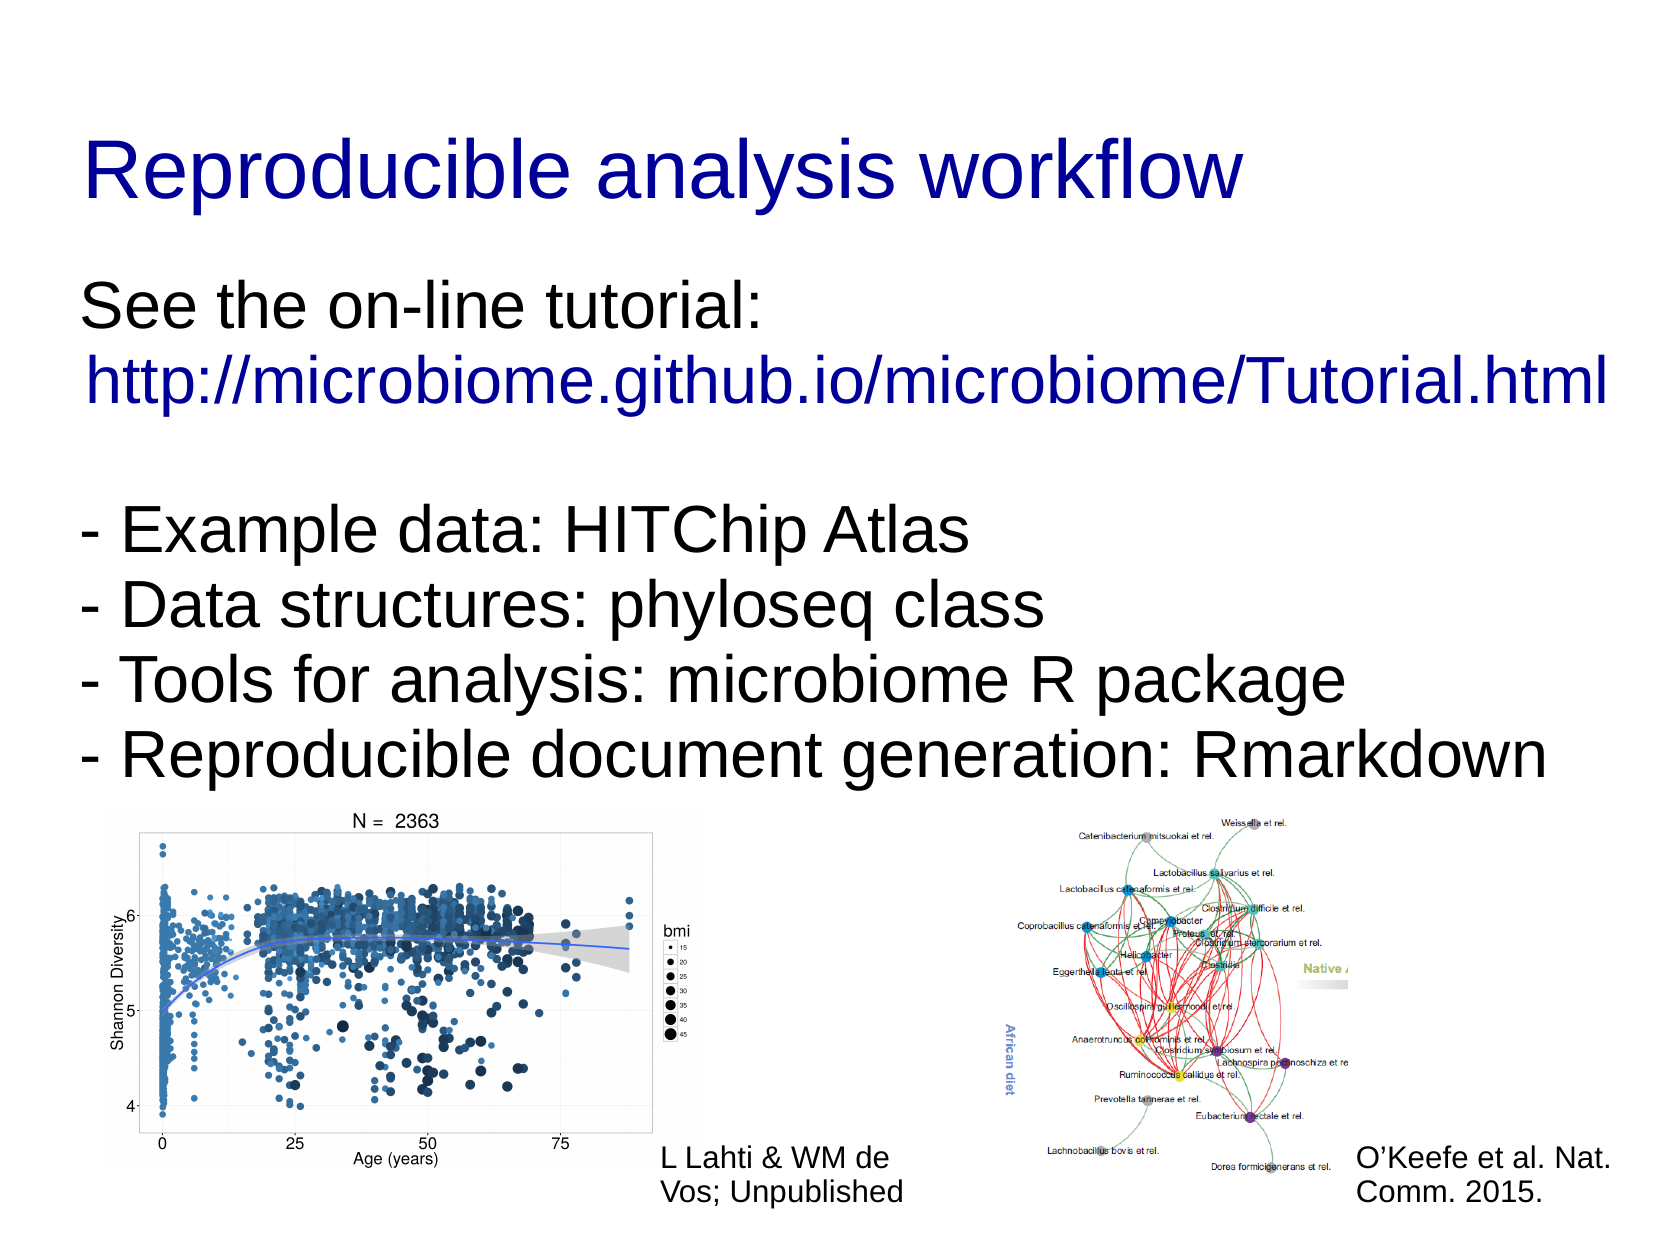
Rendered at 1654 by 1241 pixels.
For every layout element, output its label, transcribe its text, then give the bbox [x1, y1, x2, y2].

text_box O’Keefe et al. Nat. Comm. 2015. [1355, 1140, 1615, 1210]
text_box See the on-line tutorial: http://microbiome.github.io/microbiome/Tutorial.html - Example data: HITChip Atlas - Data structures: phyloseq class - Tools for analysis: microbiome R package - Reproducible document generation: Rmarkdown [79, 270, 1617, 790]
picture [105, 809, 705, 1171]
title Reproducible analysis workflow [82, 96, 1571, 243]
picture [1005, 810, 1348, 1181]
text_box L Lahti & WM de Vos; Unpublished [660, 1140, 919, 1210]
